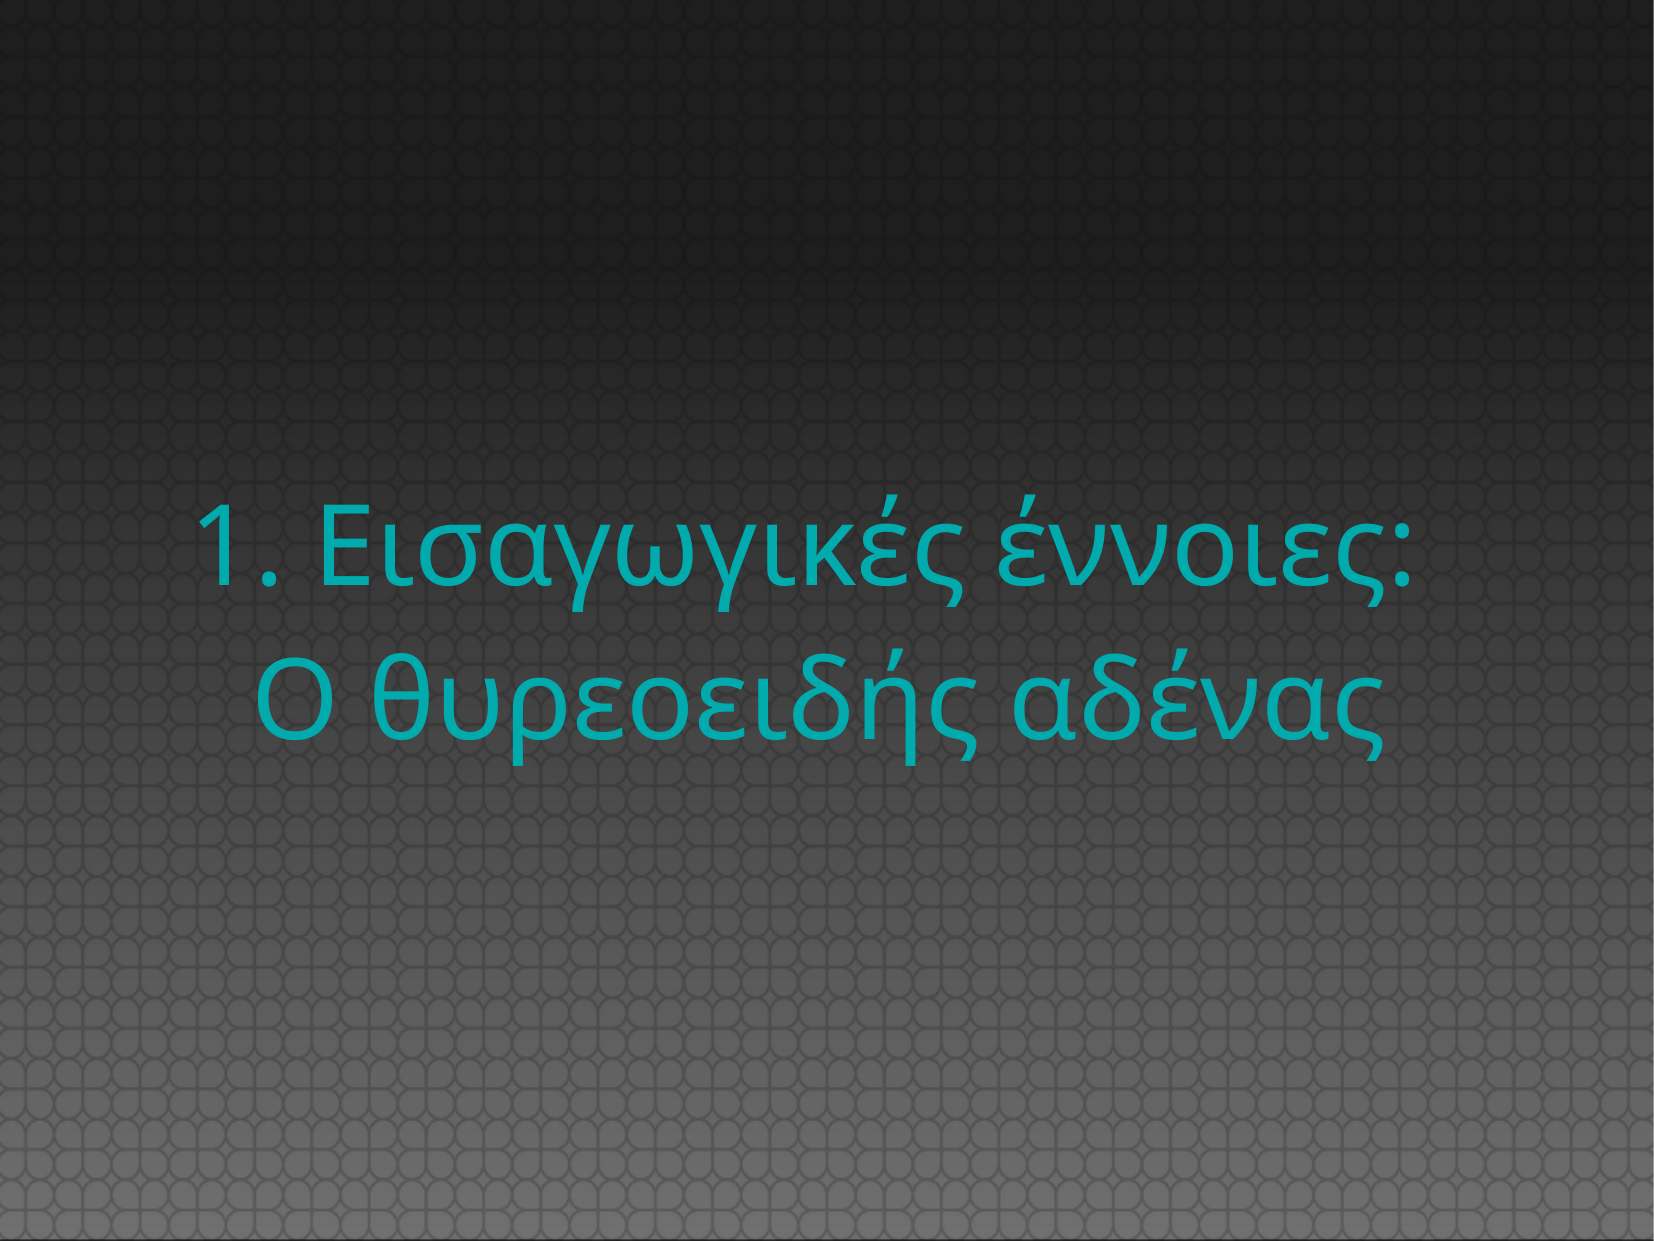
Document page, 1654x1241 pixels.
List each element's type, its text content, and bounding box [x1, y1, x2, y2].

title 1. Εισαγωγικές έννοιες: Ο θυρεοειδής αδένας [75, 493, 1564, 745]
picture [0, 0, 1654, 1241]
